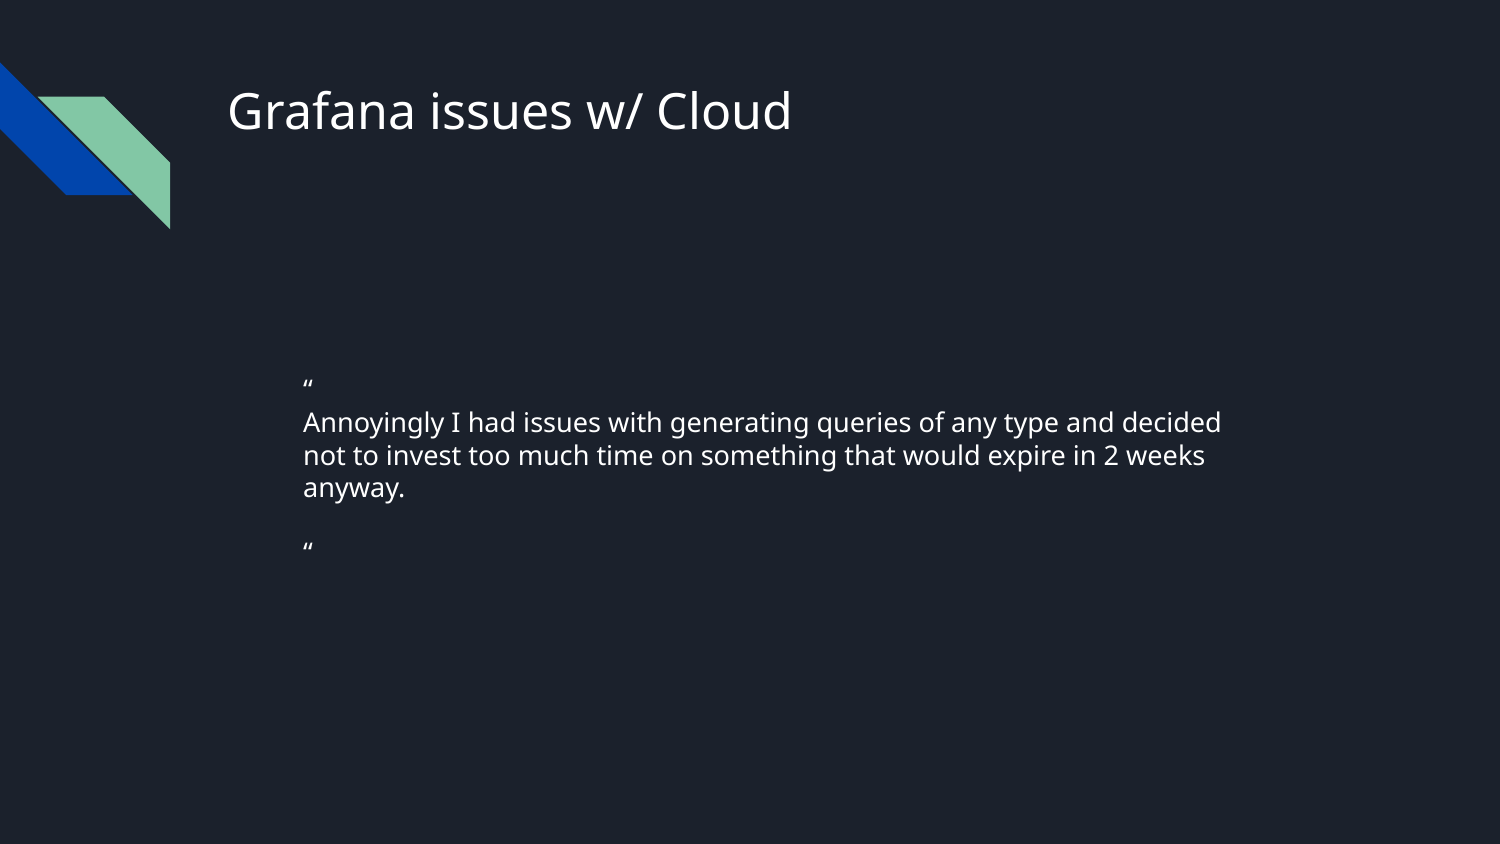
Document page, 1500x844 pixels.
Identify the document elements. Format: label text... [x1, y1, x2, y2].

text_box “ Annoyingly I had issues with generating queries of any type and decided not to invest too much time on something that would expire in 2 weeks anyway. “ [288, 357, 1283, 611]
title Grafana issues w/ Cloud [212, 64, 1368, 215]
